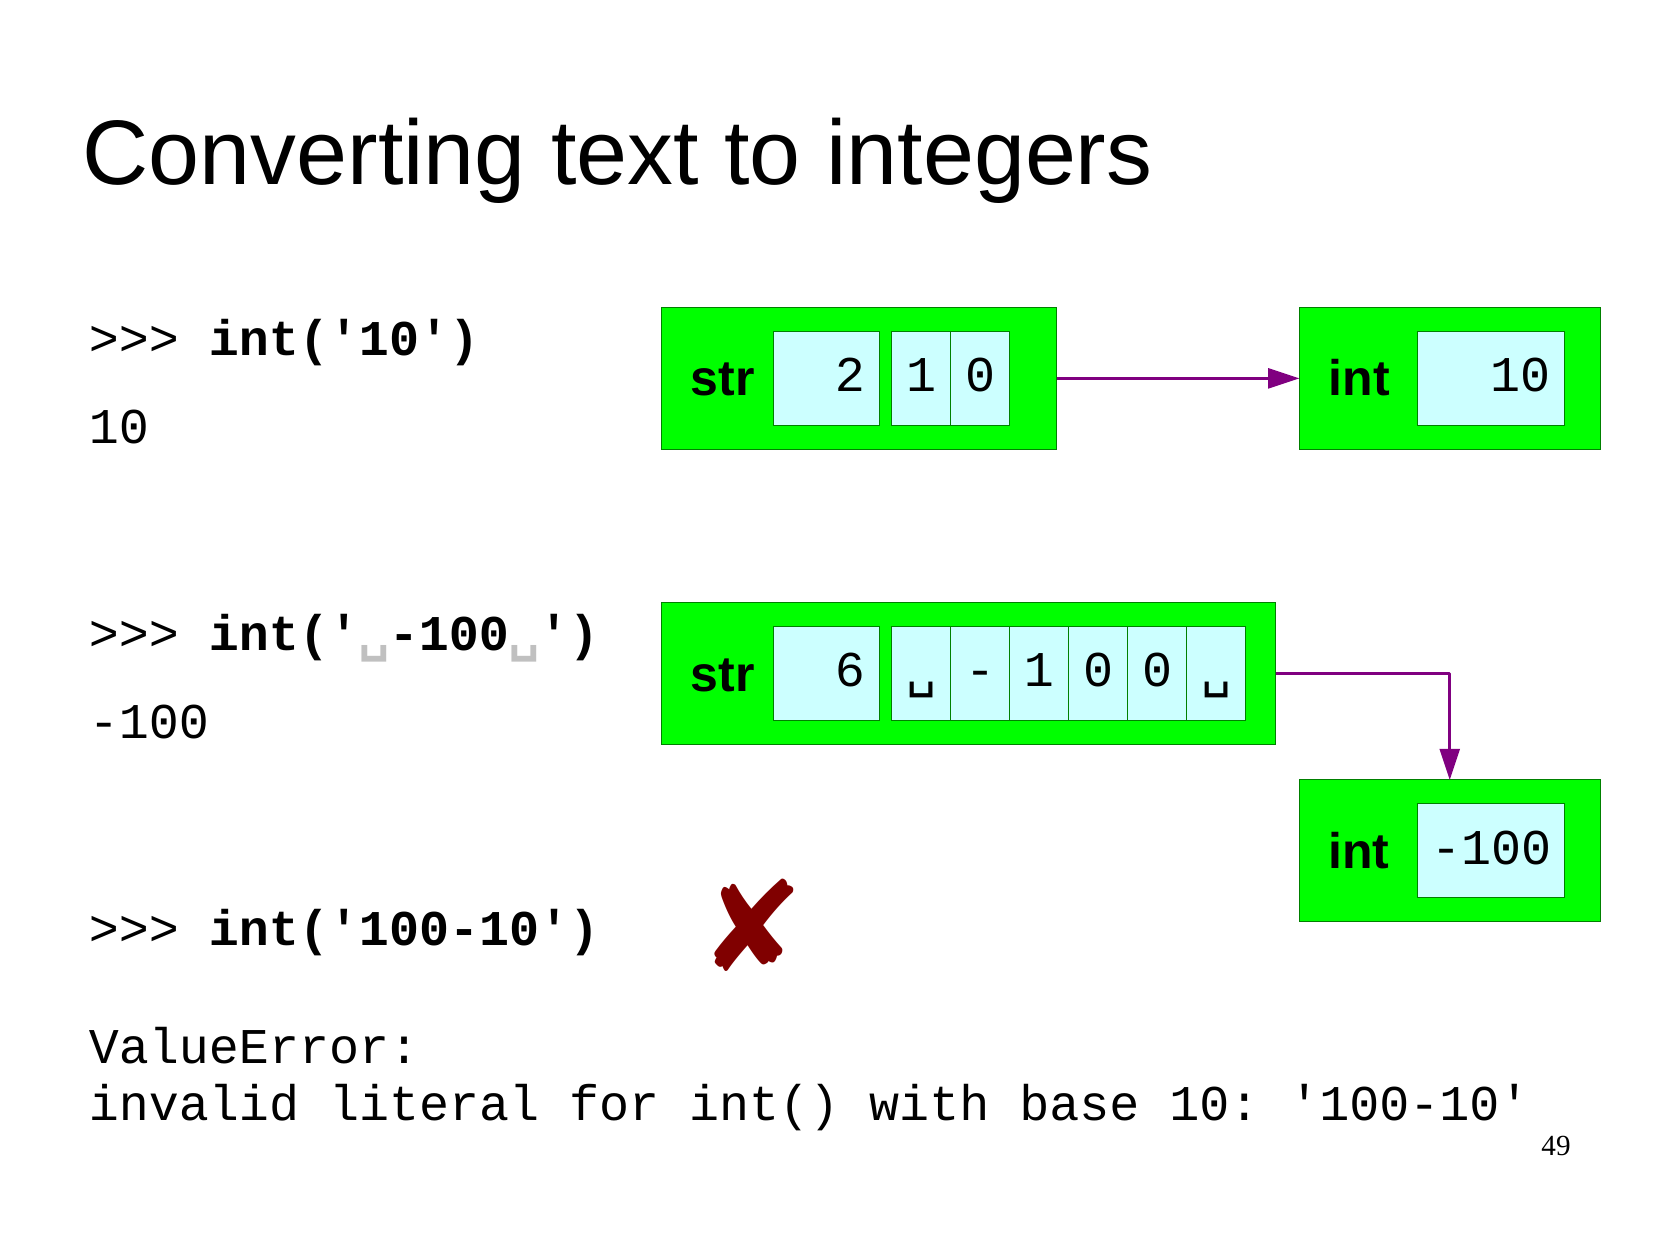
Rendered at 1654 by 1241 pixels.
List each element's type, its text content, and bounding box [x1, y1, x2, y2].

text_box - [951, 626, 1009, 721]
text_box -100 [82, 691, 215, 760]
text_box 10 [1417, 331, 1565, 426]
text_box ValueError: invalid literal for int() with base 10: '100-10' [82, 1016, 1536, 1142]
text_box str [661, 602, 1276, 745]
text_box -100 [1417, 803, 1565, 898]
text_box str [661, 307, 1057, 450]
text_box 0 [1127, 626, 1187, 721]
text_box 0 [1069, 626, 1127, 721]
text_box ✘ [684, 850, 800, 1006]
title Converting text to integers [82, 49, 1571, 257]
text_box int [1299, 779, 1601, 922]
text_box 0 [951, 331, 1010, 426]
text_box >>> [82, 307, 185, 377]
text_box >>> [82, 898, 185, 967]
text_box int [1299, 307, 1601, 450]
text_box 6 [773, 626, 880, 721]
text_box 1 [891, 331, 951, 426]
text_box 10 [82, 396, 155, 465]
text_box int('␣-100␣') [202, 602, 604, 672]
text_box ␣ [1187, 626, 1246, 721]
text_box >>> [82, 602, 185, 672]
text_box int('100-10') [202, 898, 606, 967]
text_box 1 [1009, 626, 1069, 721]
text_box ␣ [891, 626, 951, 721]
text_box 2 [773, 331, 880, 426]
text_box int('10') [202, 307, 486, 377]
